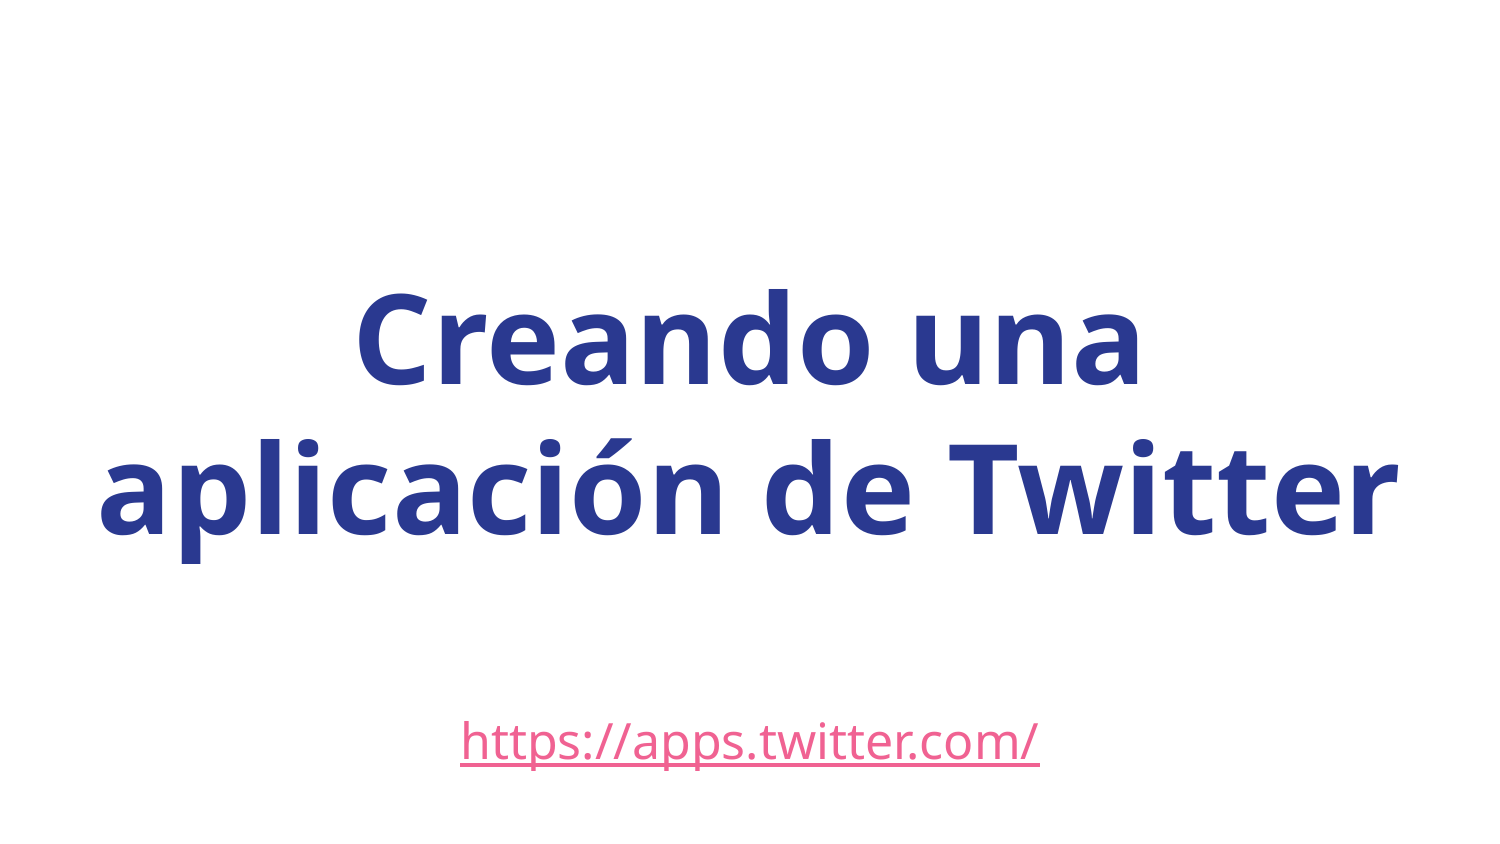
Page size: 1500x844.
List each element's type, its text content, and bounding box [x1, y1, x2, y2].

title Creando una aplicación de Twitter https://apps.twitter.com/ [51, 244, 1449, 600]
